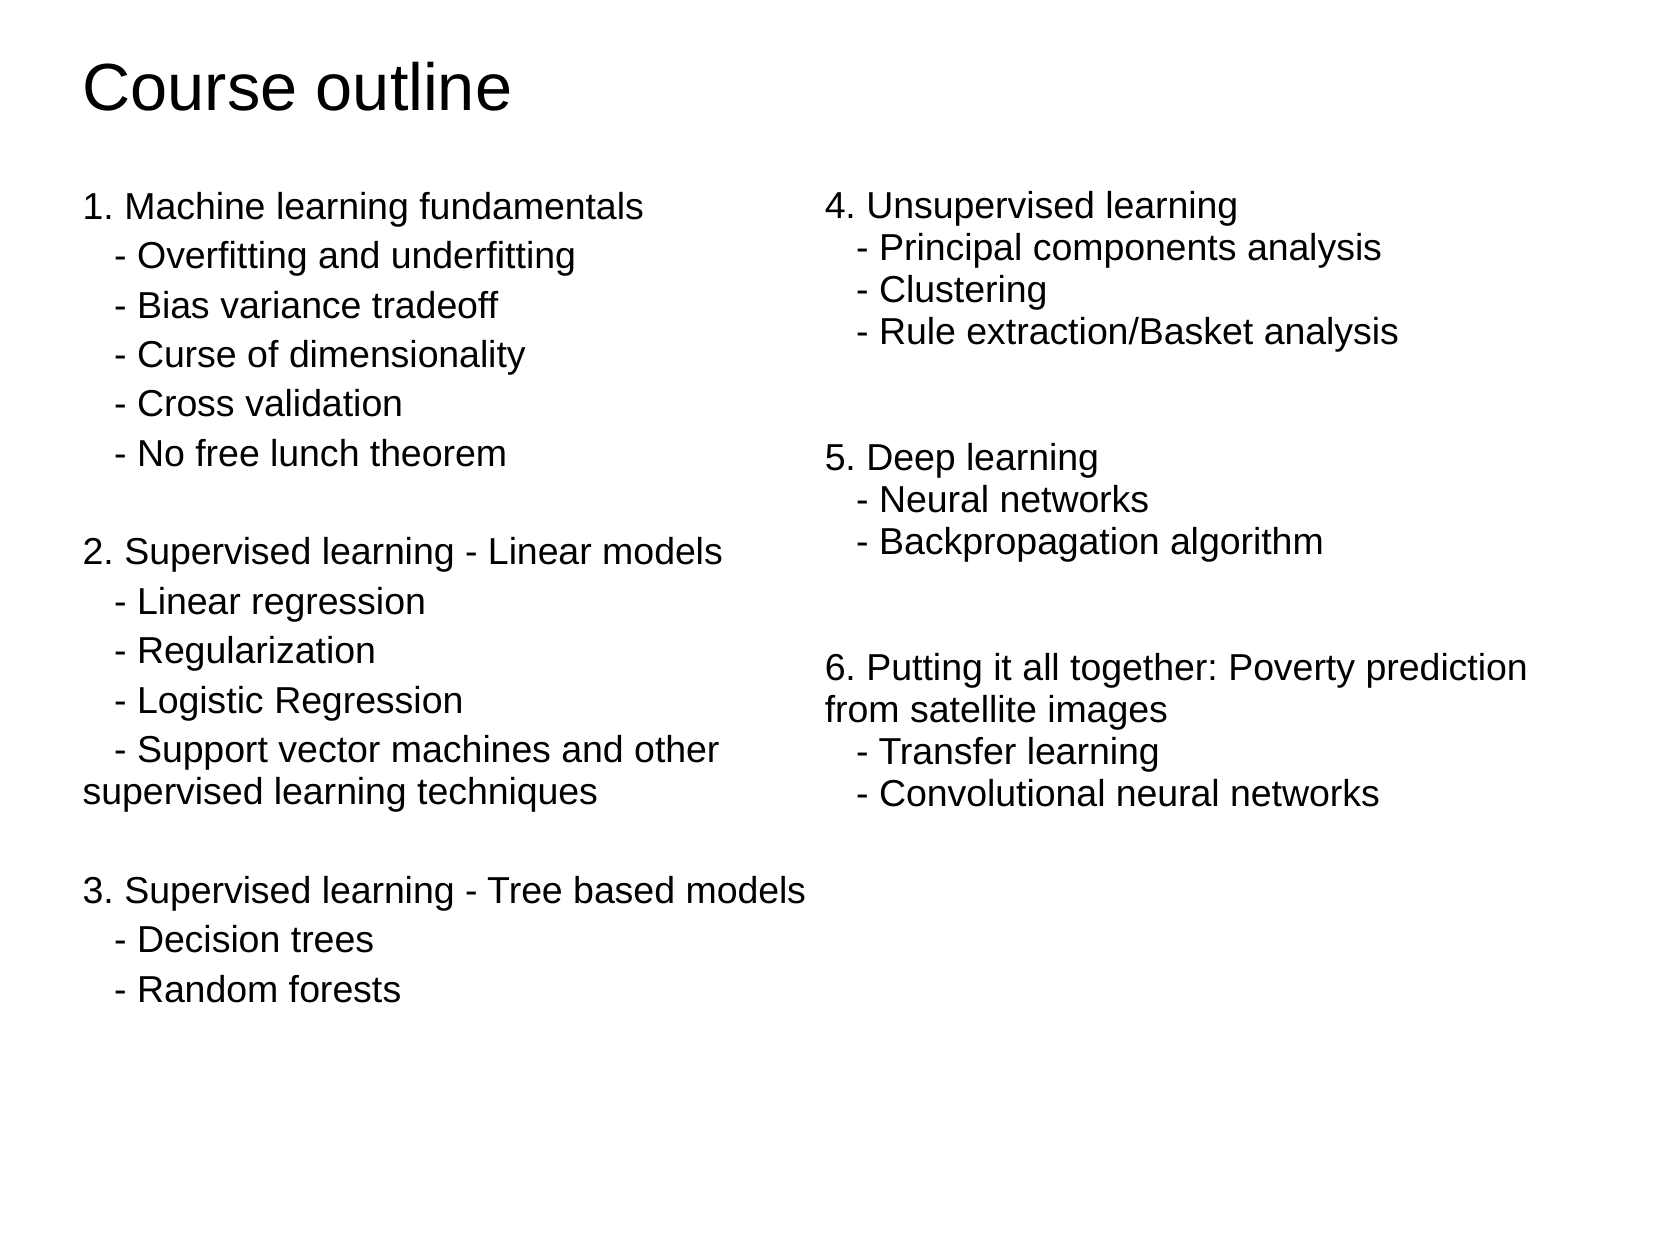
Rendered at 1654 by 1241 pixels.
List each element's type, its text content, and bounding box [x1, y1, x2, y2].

list 1. Machine learning fundamentals - Overfitting and underfitting - Bias variance tradeoff - Curse of dimensionality - Cross validation - No free lunch theorem 2. Supervised learning - Linear models - Linear regression - Regularization - Logistic Regression - Support vector machines and other supervised learning techniques 3. Supervised learning - Tree based models - Decision trees - Random forests [82, 185, 826, 1045]
text_box 4. Unsupervised learning - Principal components analysis - Clustering - Rule extraction/Basket analysis 5. Deep learning - Neural networks - Backpropagation algorithm 6. Putting it all together: Poverty prediction from satellite images - Transfer learning - Convolutional neural networks [810, 135, 1621, 823]
title Course outline [82, 49, 1571, 136]
